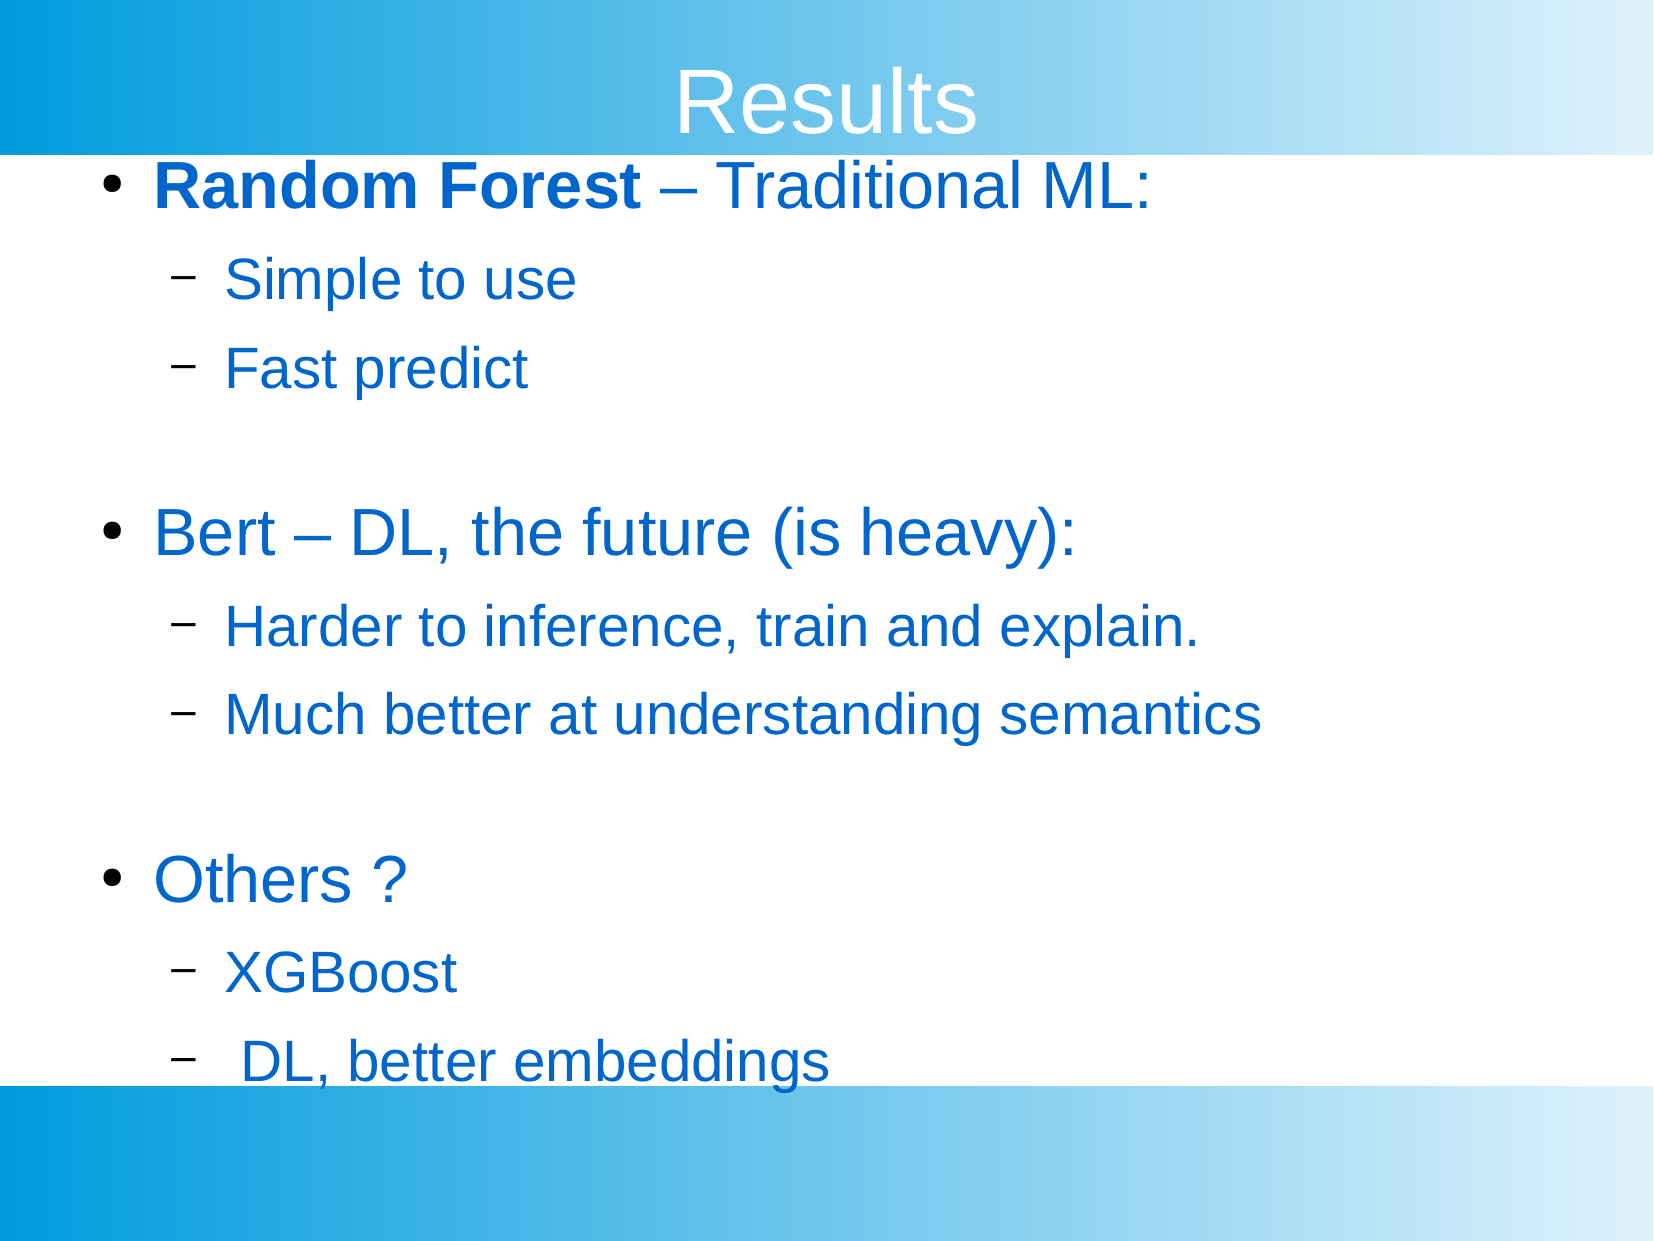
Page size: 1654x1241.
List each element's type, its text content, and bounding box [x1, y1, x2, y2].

title Results [82, 49, 1571, 148]
list Random Forest – Traditional ML: Simple to use Fast predict Bert – DL, the future (is heavy): Harder to inference, train and explain. Much better at understanding semantics Others ? XGBoost DL, better embeddings [82, 148, 1571, 868]
